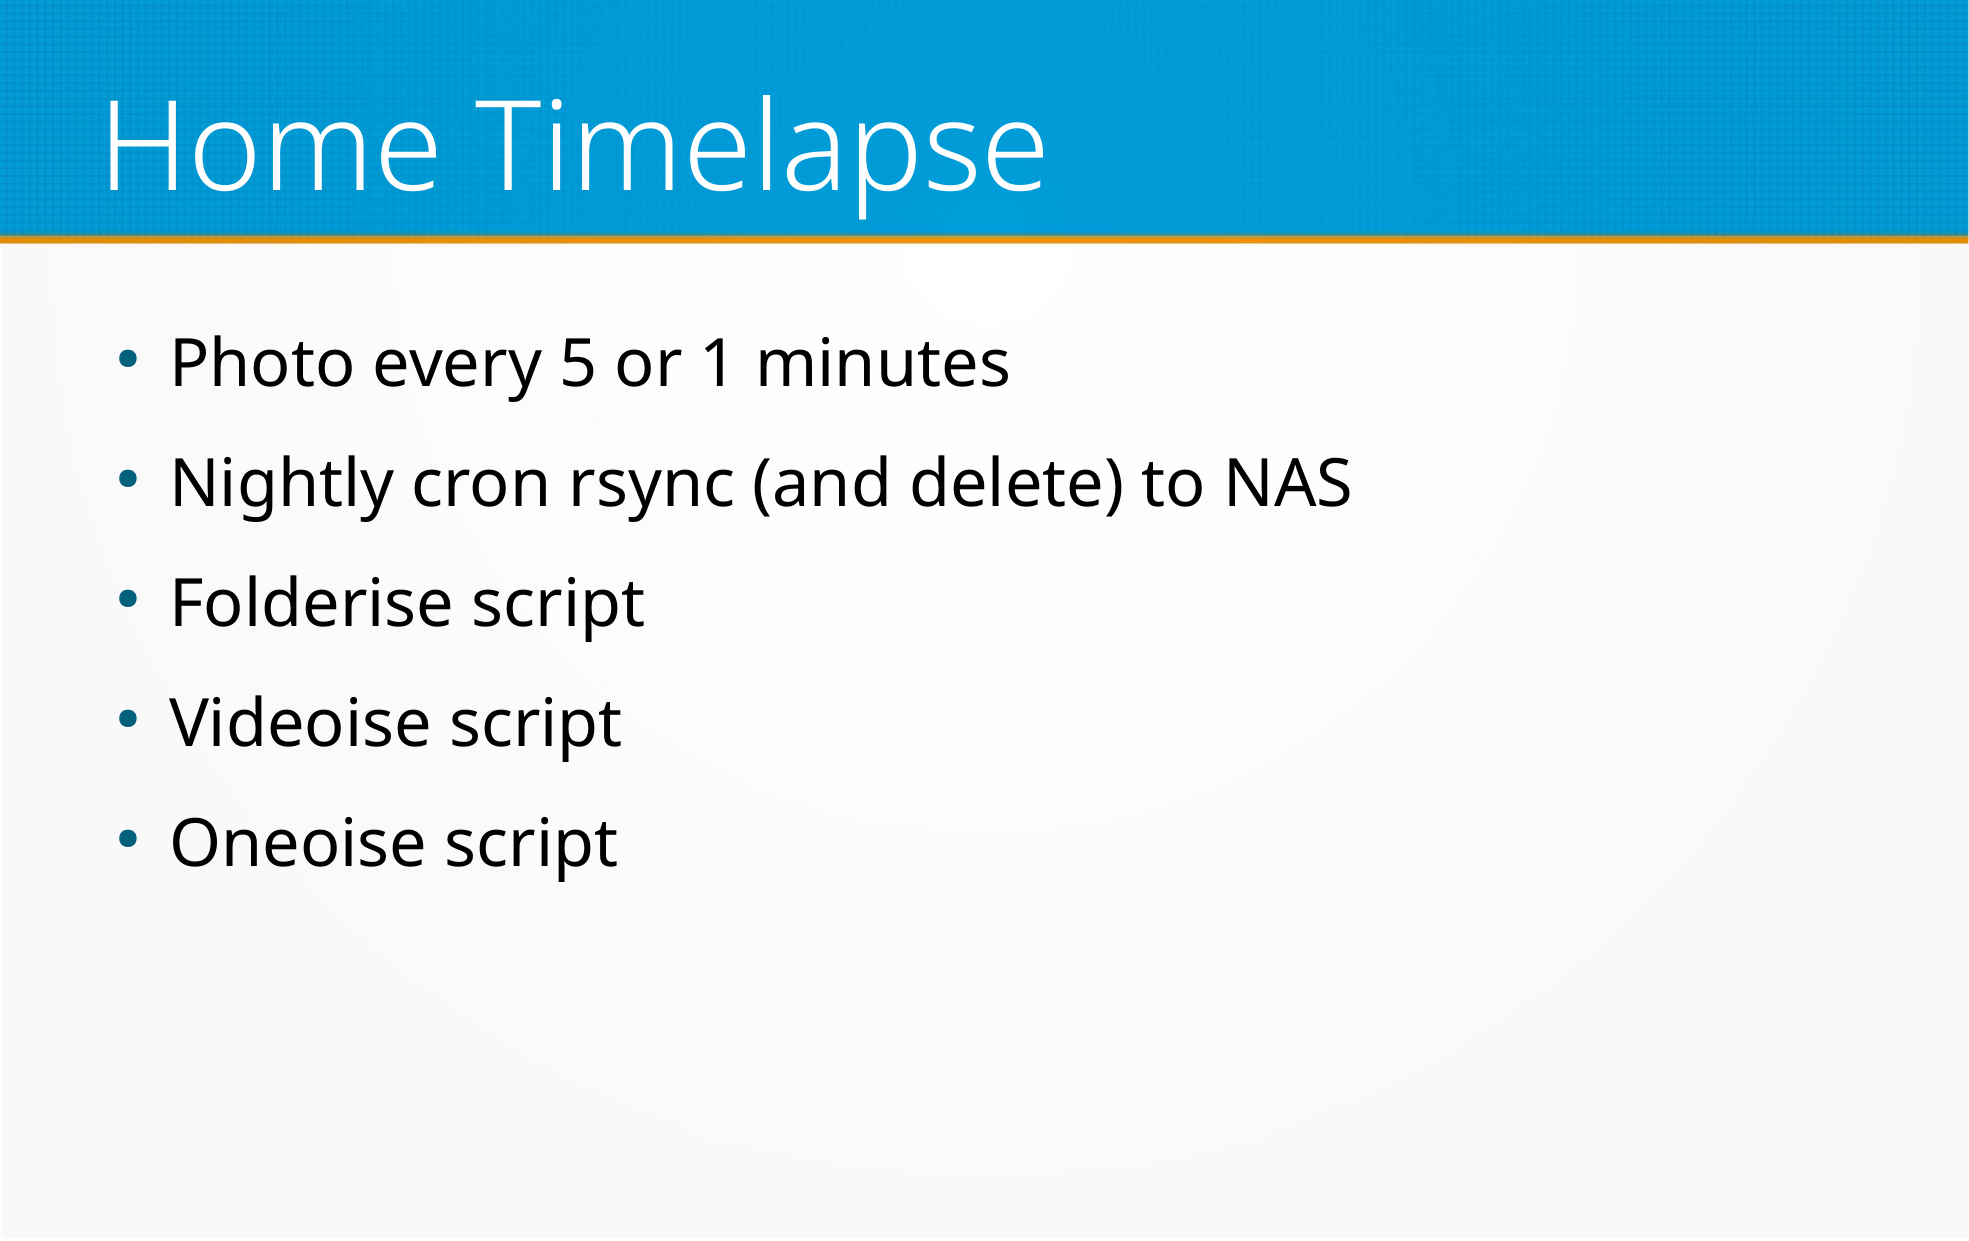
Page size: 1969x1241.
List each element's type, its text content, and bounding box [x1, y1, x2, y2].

picture [0, 233, 1969, 1241]
title Home Timelapse [98, 19, 1870, 227]
list Photo every 5 or 1 minutes Nightly cron rsync (and delete) to NAS Folderise script Videoise script Oneoise script [98, 315, 1861, 1081]
